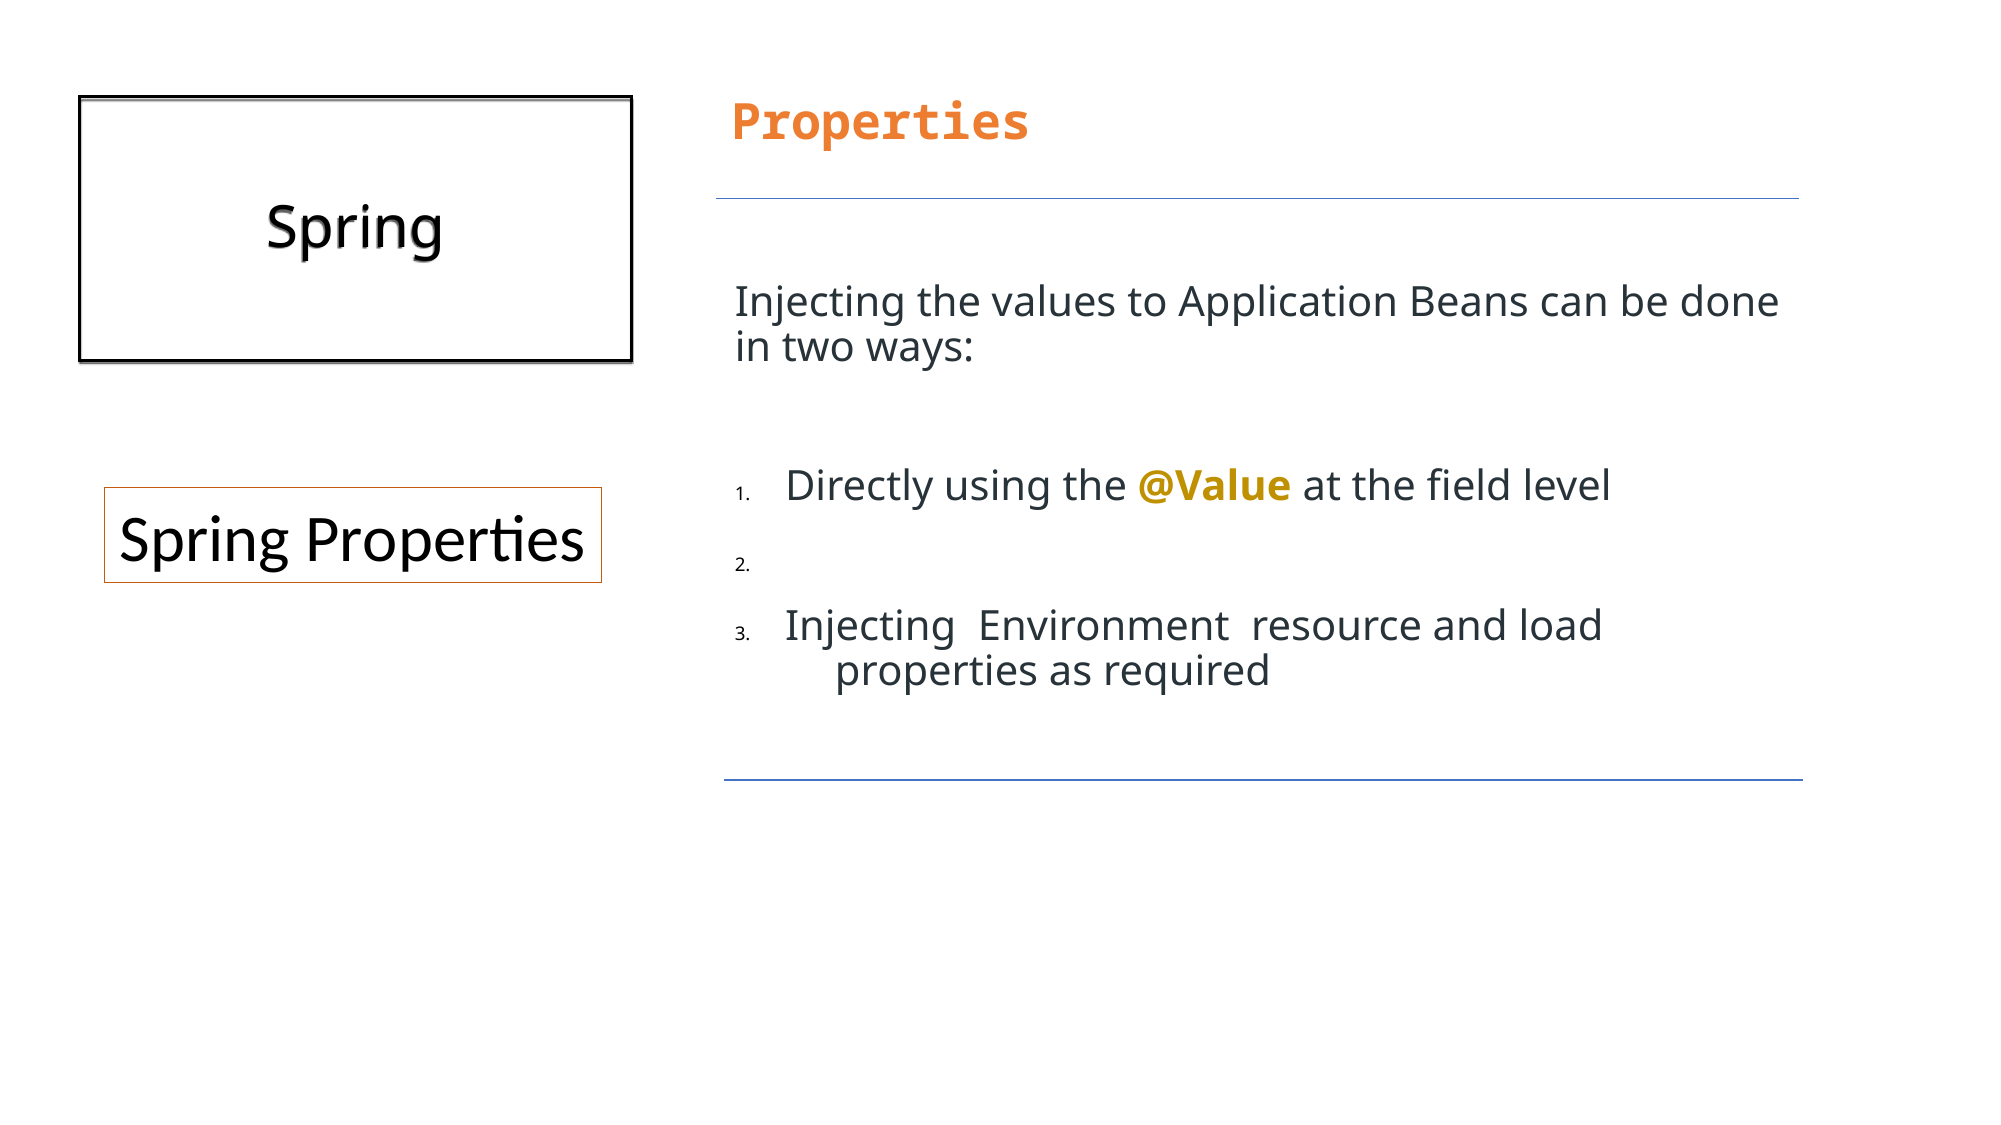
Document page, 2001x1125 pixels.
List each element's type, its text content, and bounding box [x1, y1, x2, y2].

text_box Properties [715, 81, 1716, 158]
text_box Injecting the values to Application Beans can be done in two ways: Directly using the @Value at the field level Injecting Environment resource and load properties as required [719, 272, 1803, 708]
text_box Spring Properties [105, 488, 602, 583]
title Spring [79, 96, 632, 361]
